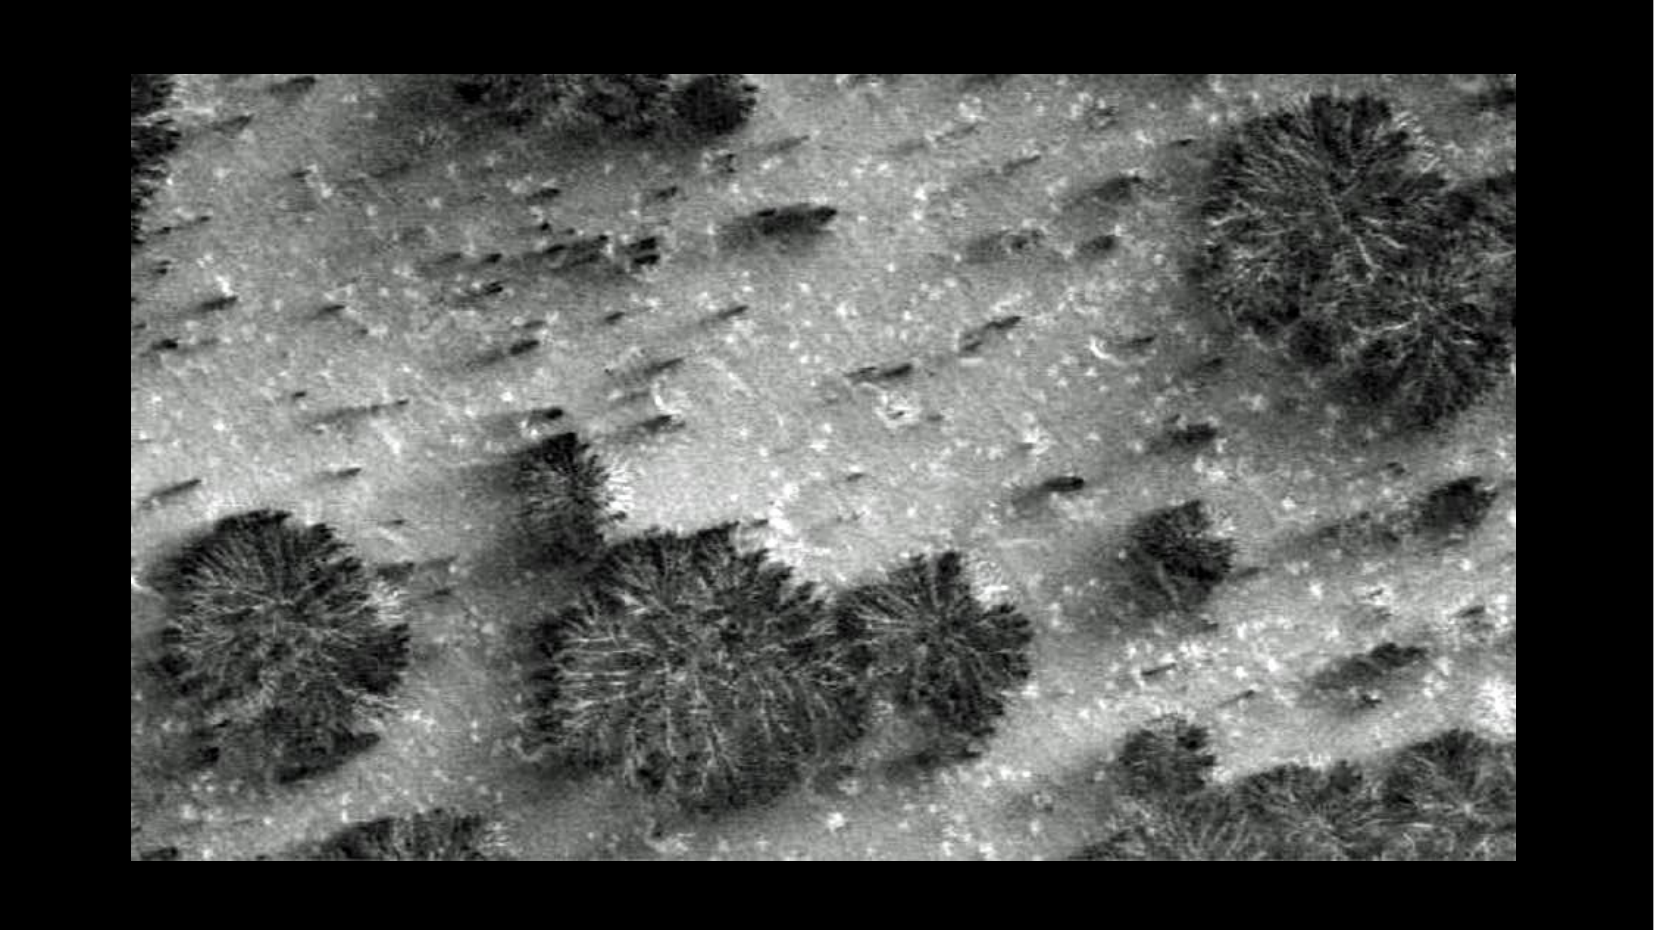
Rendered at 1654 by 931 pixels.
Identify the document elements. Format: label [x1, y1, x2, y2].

picture [131, 74, 1516, 861]
